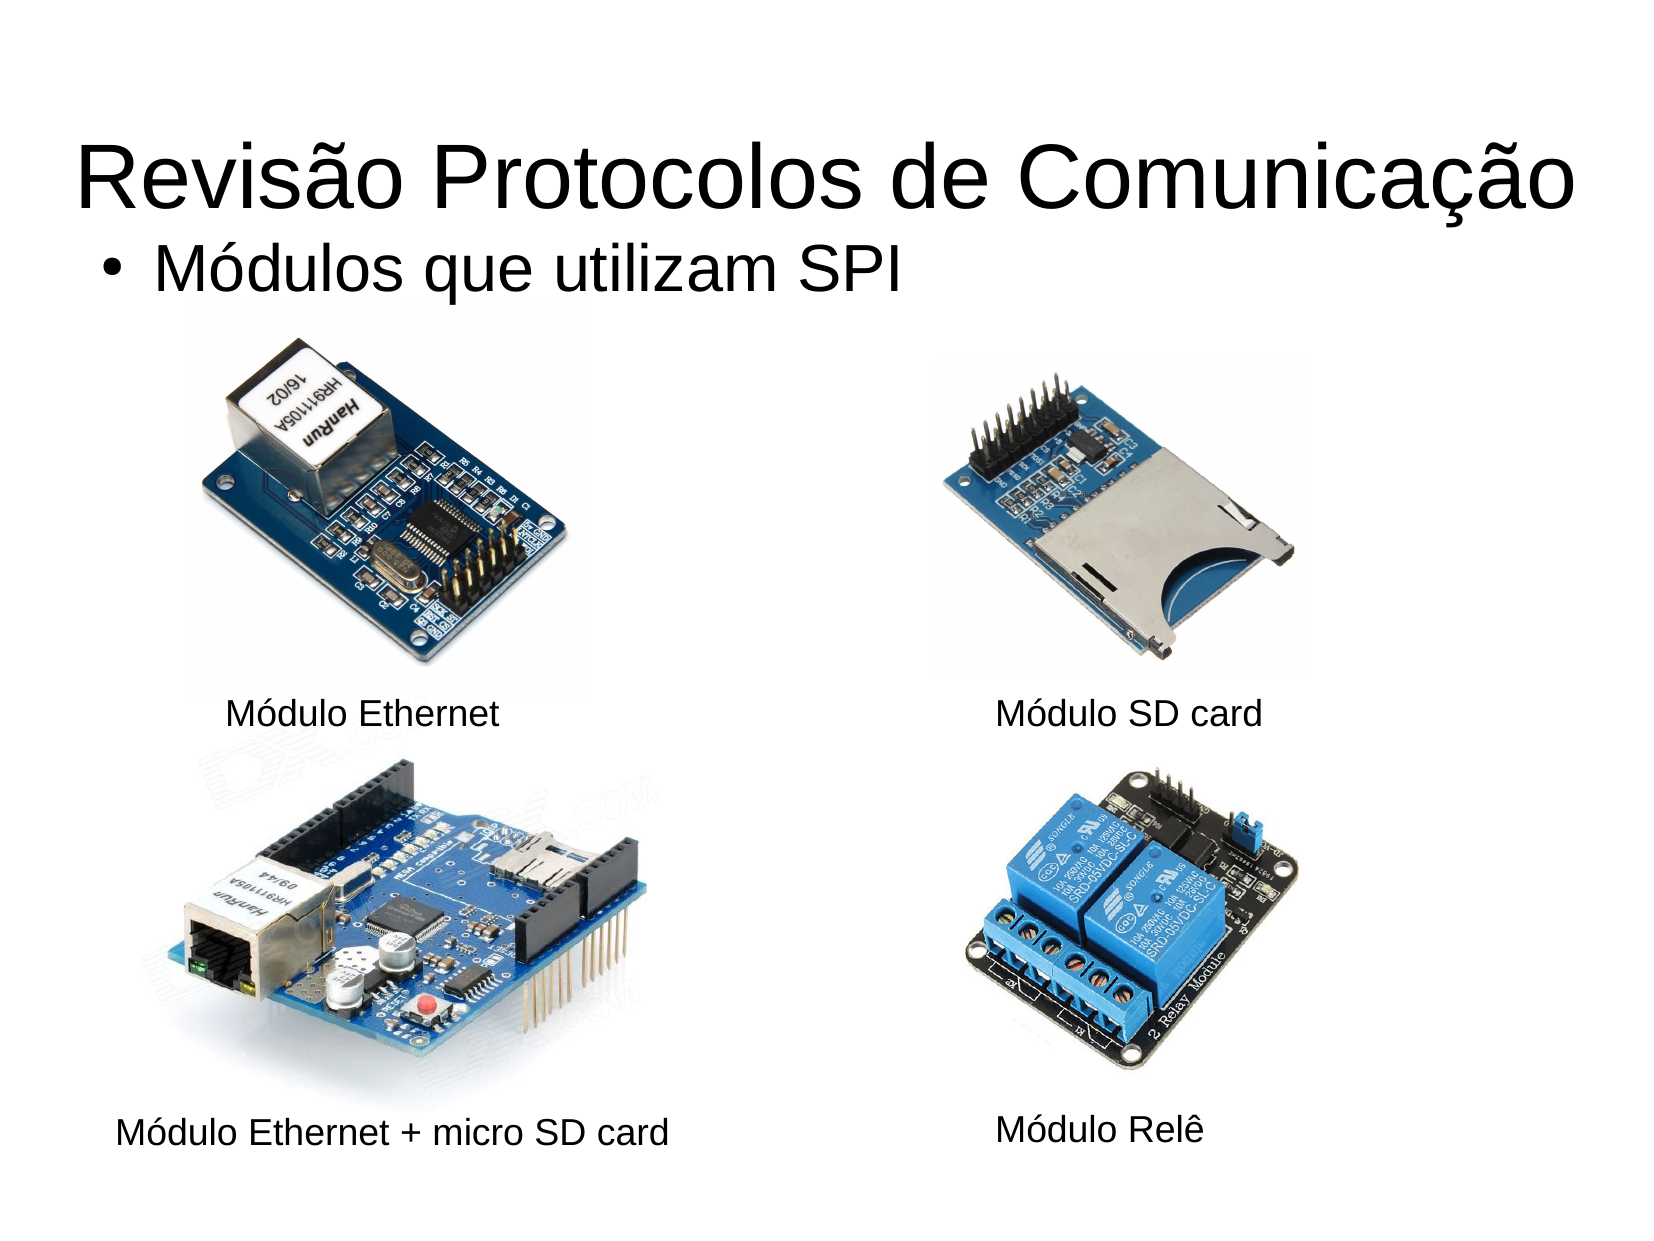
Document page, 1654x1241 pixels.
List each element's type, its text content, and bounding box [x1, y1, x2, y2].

list Módulos que utilizam SPI [82, 231, 969, 319]
text_box Módulo Relê [980, 1100, 1288, 1158]
title Revisão Protocolos de Comunicação [29, 73, 1625, 281]
picture [931, 354, 1306, 673]
text_box Módulo SD card [980, 685, 1288, 738]
text_box Módulo Ethernet + micro SD card [100, 1104, 697, 1170]
picture [141, 319, 668, 1104]
text_box Módulo Ethernet [210, 685, 556, 784]
picture [955, 738, 1305, 1088]
